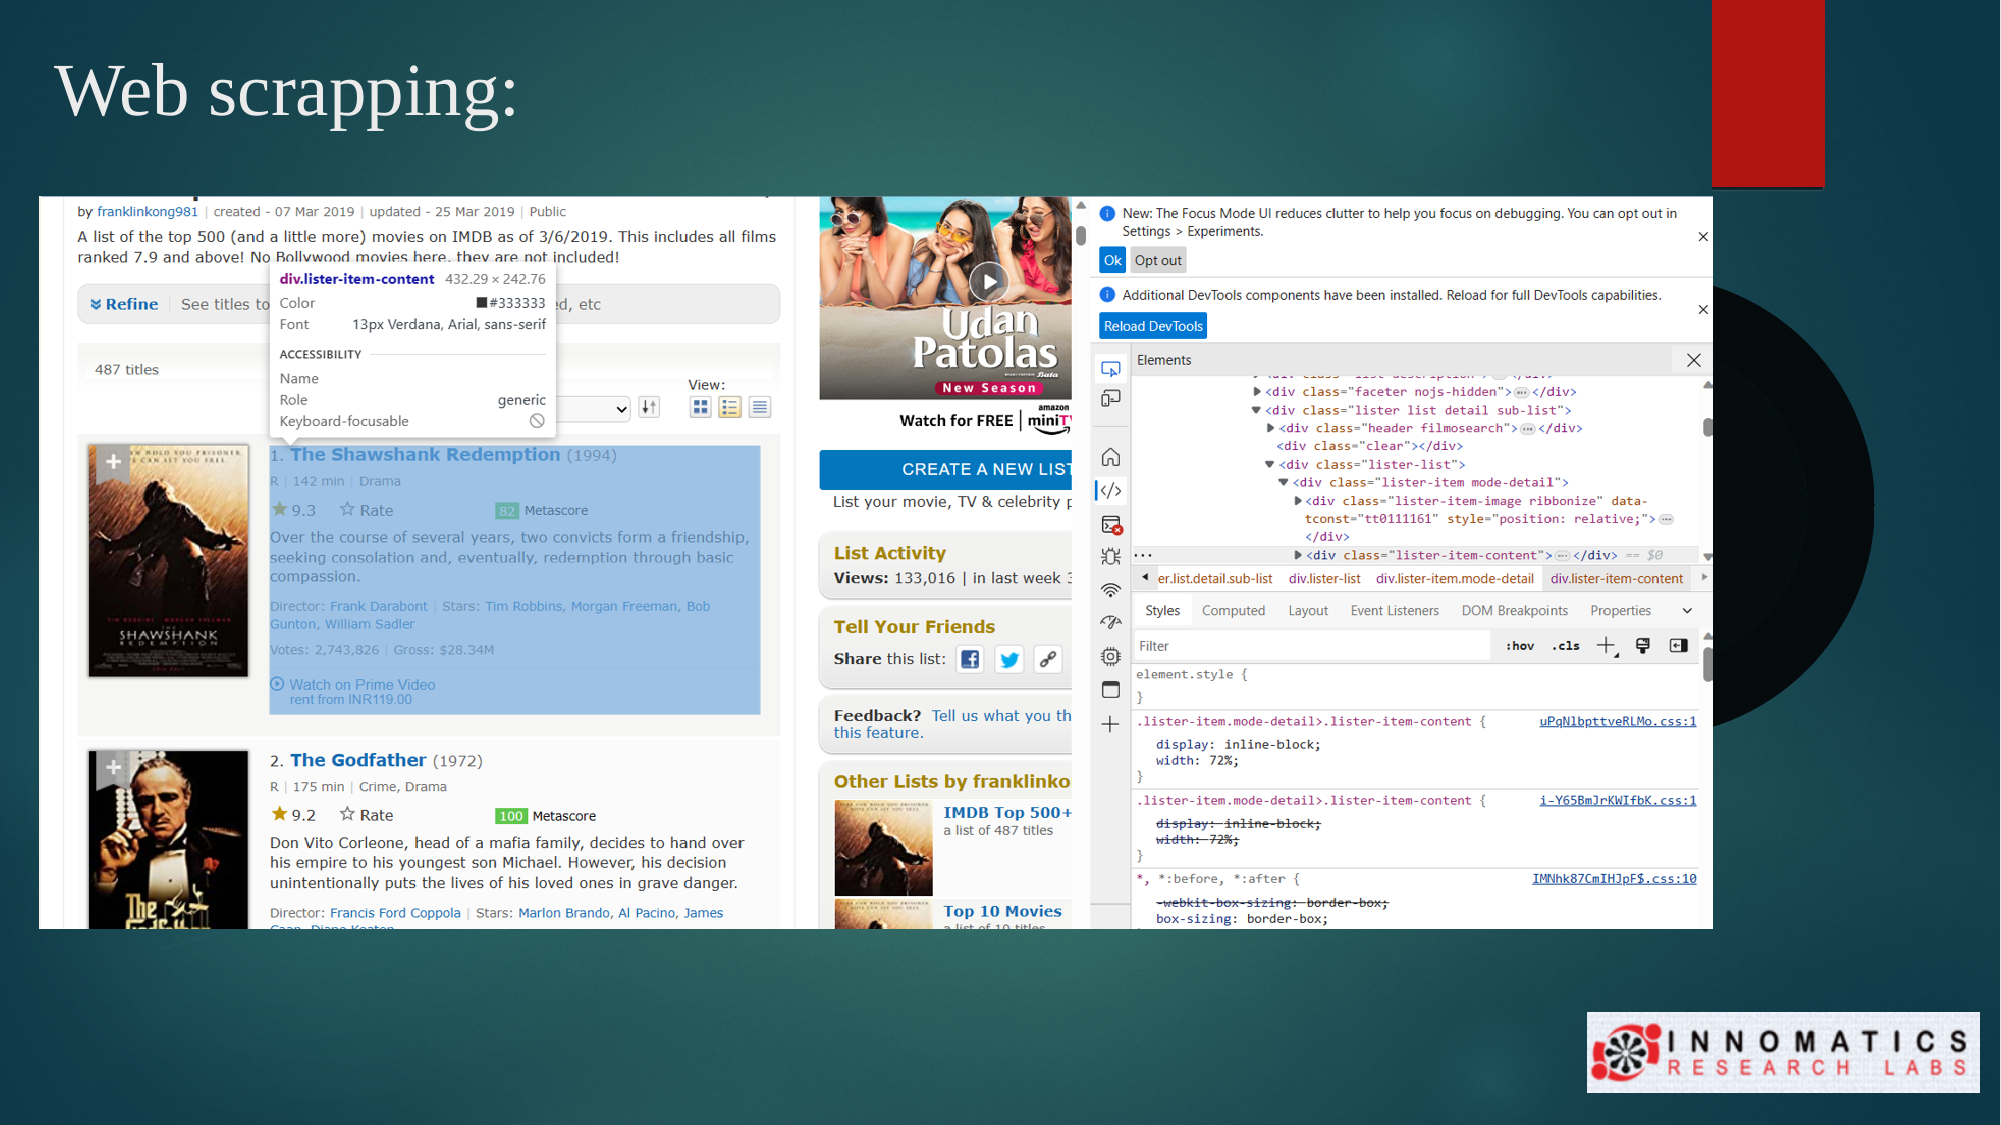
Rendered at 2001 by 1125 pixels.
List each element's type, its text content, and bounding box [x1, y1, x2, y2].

picture [1587, 1012, 1980, 1093]
picture [39, 196, 1713, 929]
title Web scrapping: [39, 32, 1739, 152]
